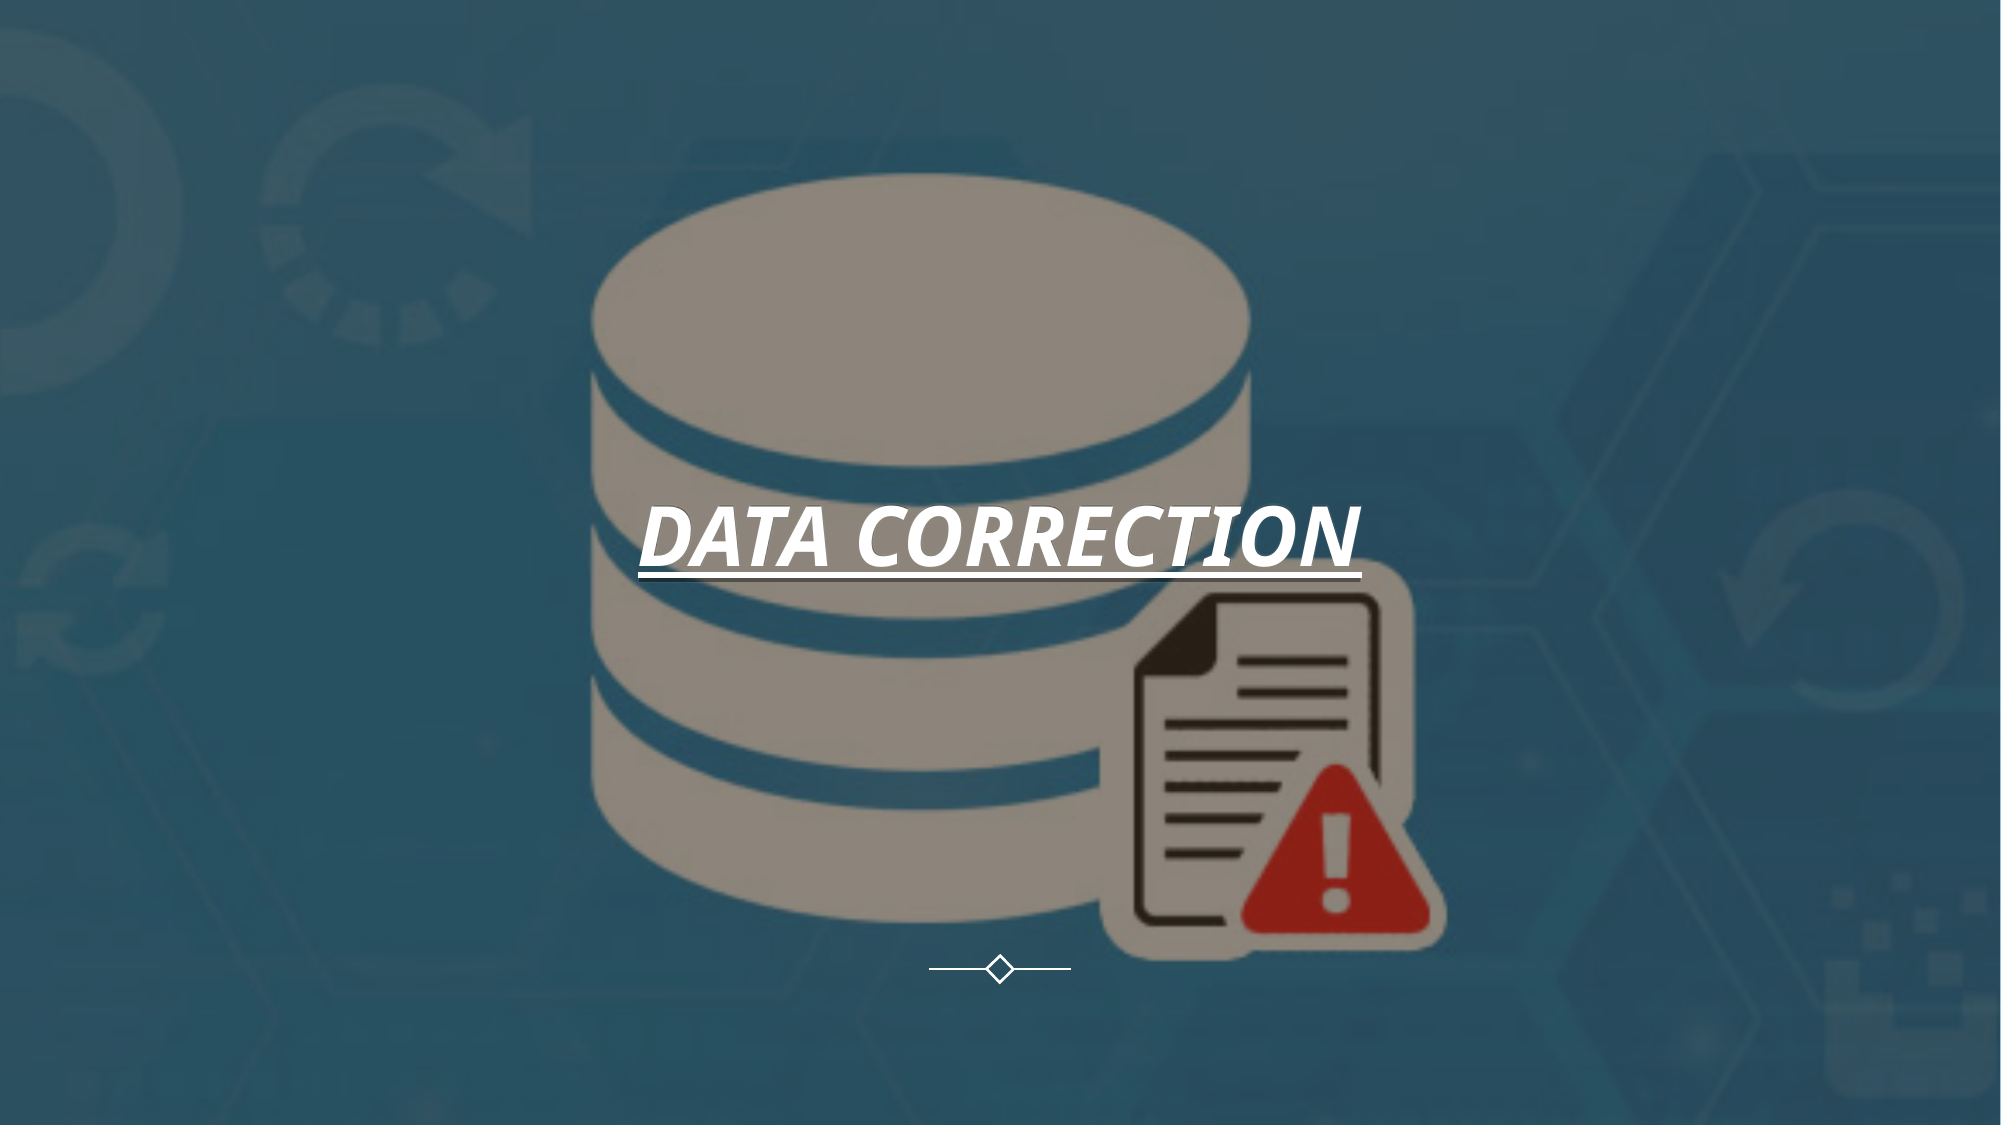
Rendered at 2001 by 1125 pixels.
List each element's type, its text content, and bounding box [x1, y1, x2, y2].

title DATA CORRECTION [284, 378, 1716, 591]
picture [0, 0, 2000, 1125]
